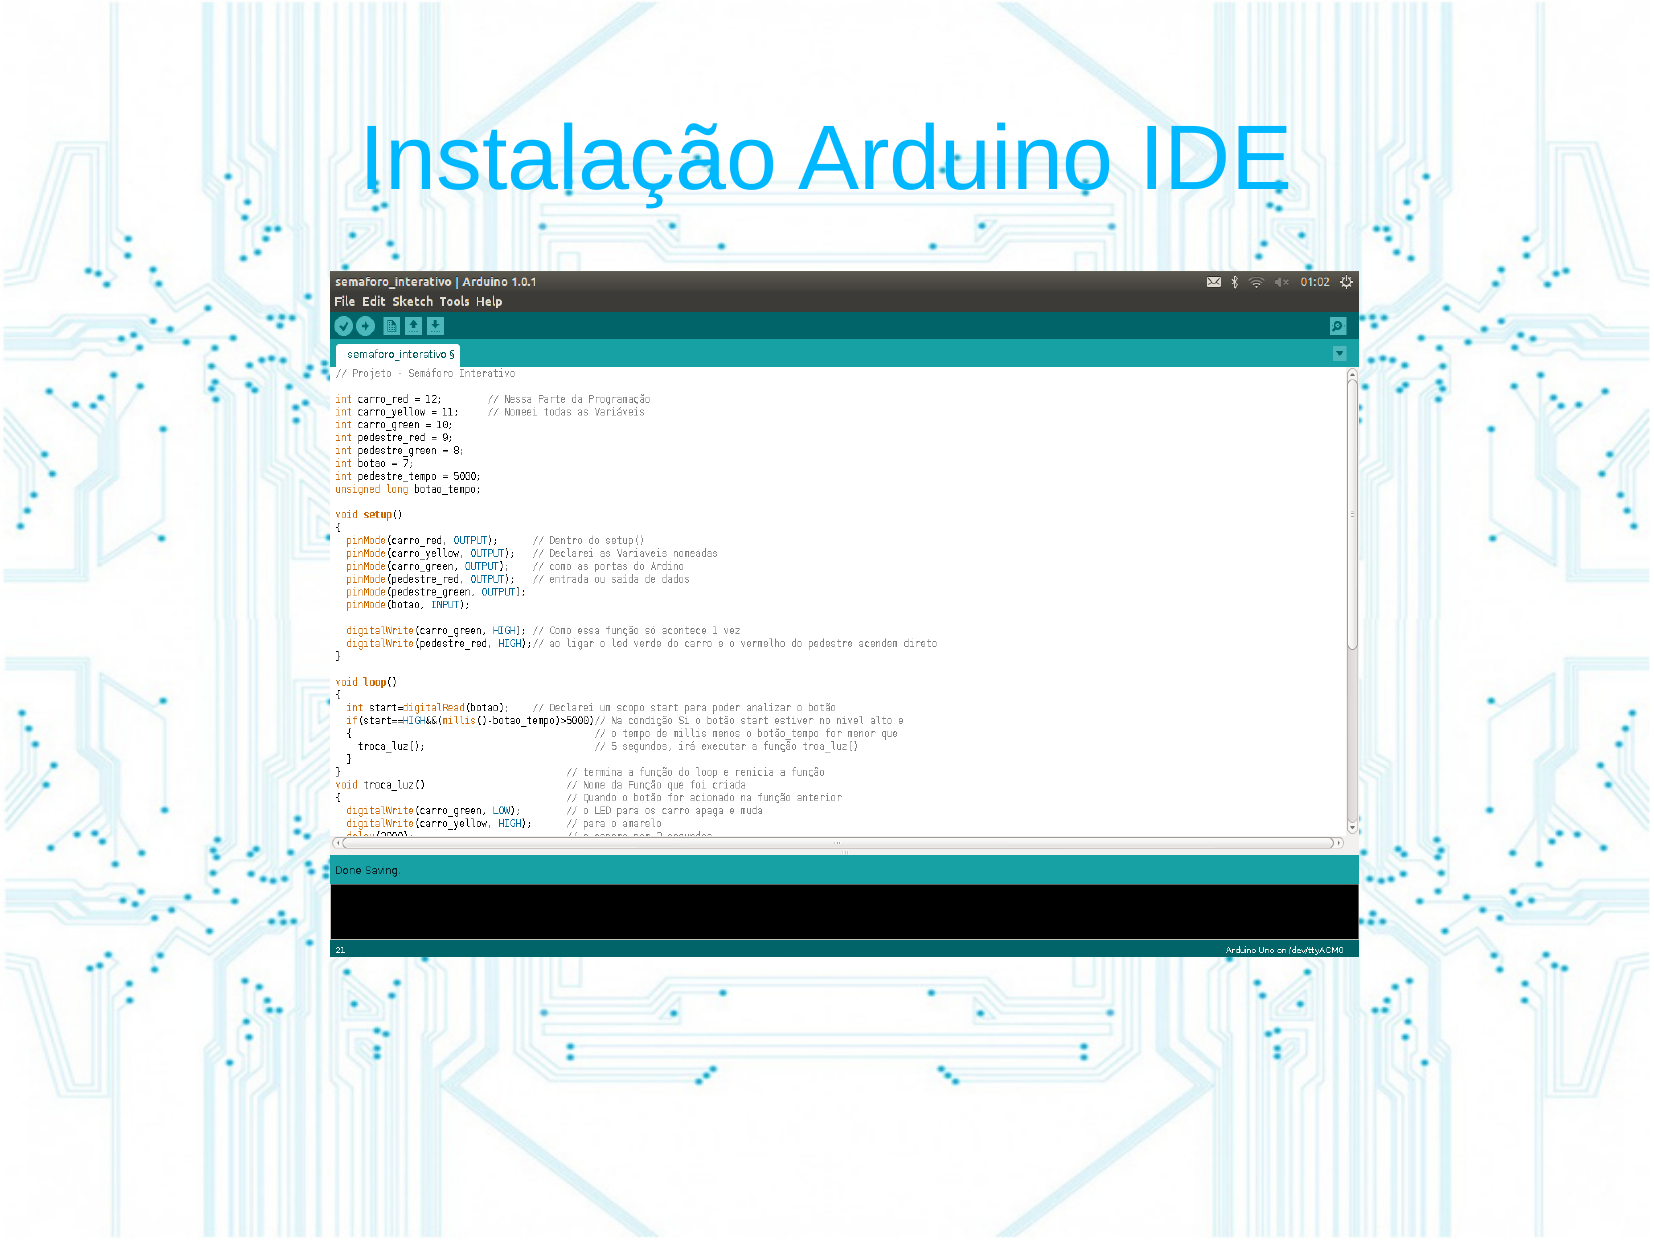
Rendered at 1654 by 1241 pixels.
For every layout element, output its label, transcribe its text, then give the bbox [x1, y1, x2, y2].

title Instalação Arduino IDE [82, 49, 1571, 257]
picture [330, 271, 1359, 957]
